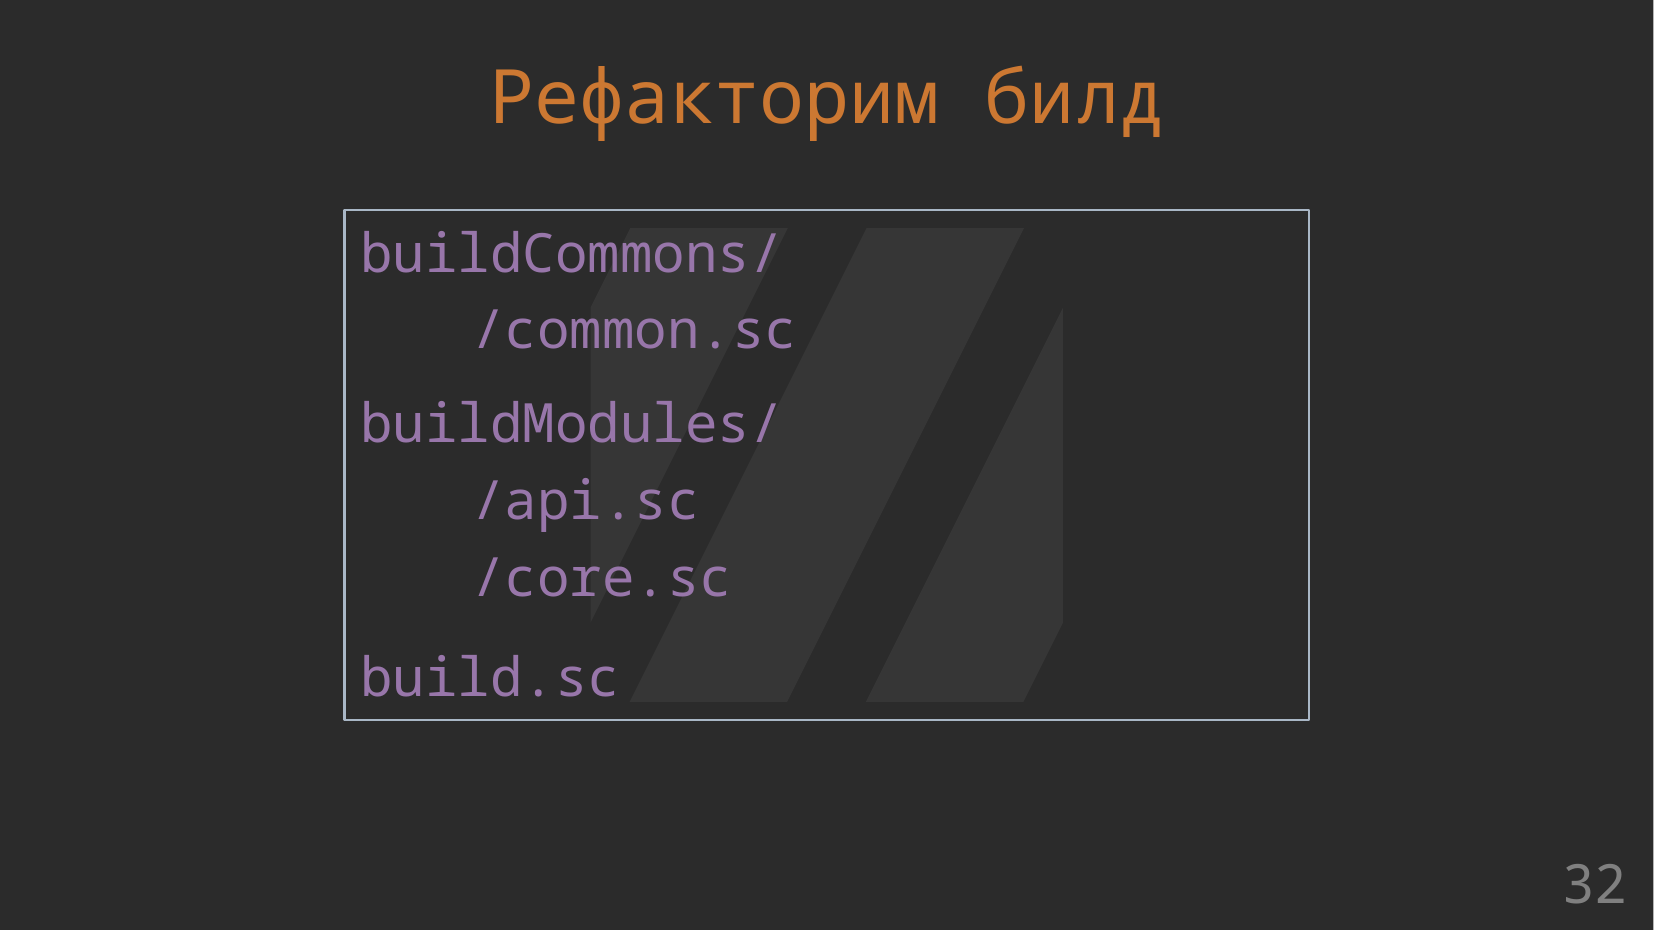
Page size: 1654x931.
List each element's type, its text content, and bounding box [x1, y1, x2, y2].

text_box Рефакторим билд [23, 35, 1630, 182]
text_box 32 [1287, 838, 1642, 931]
picture [345, 211, 1309, 719]
